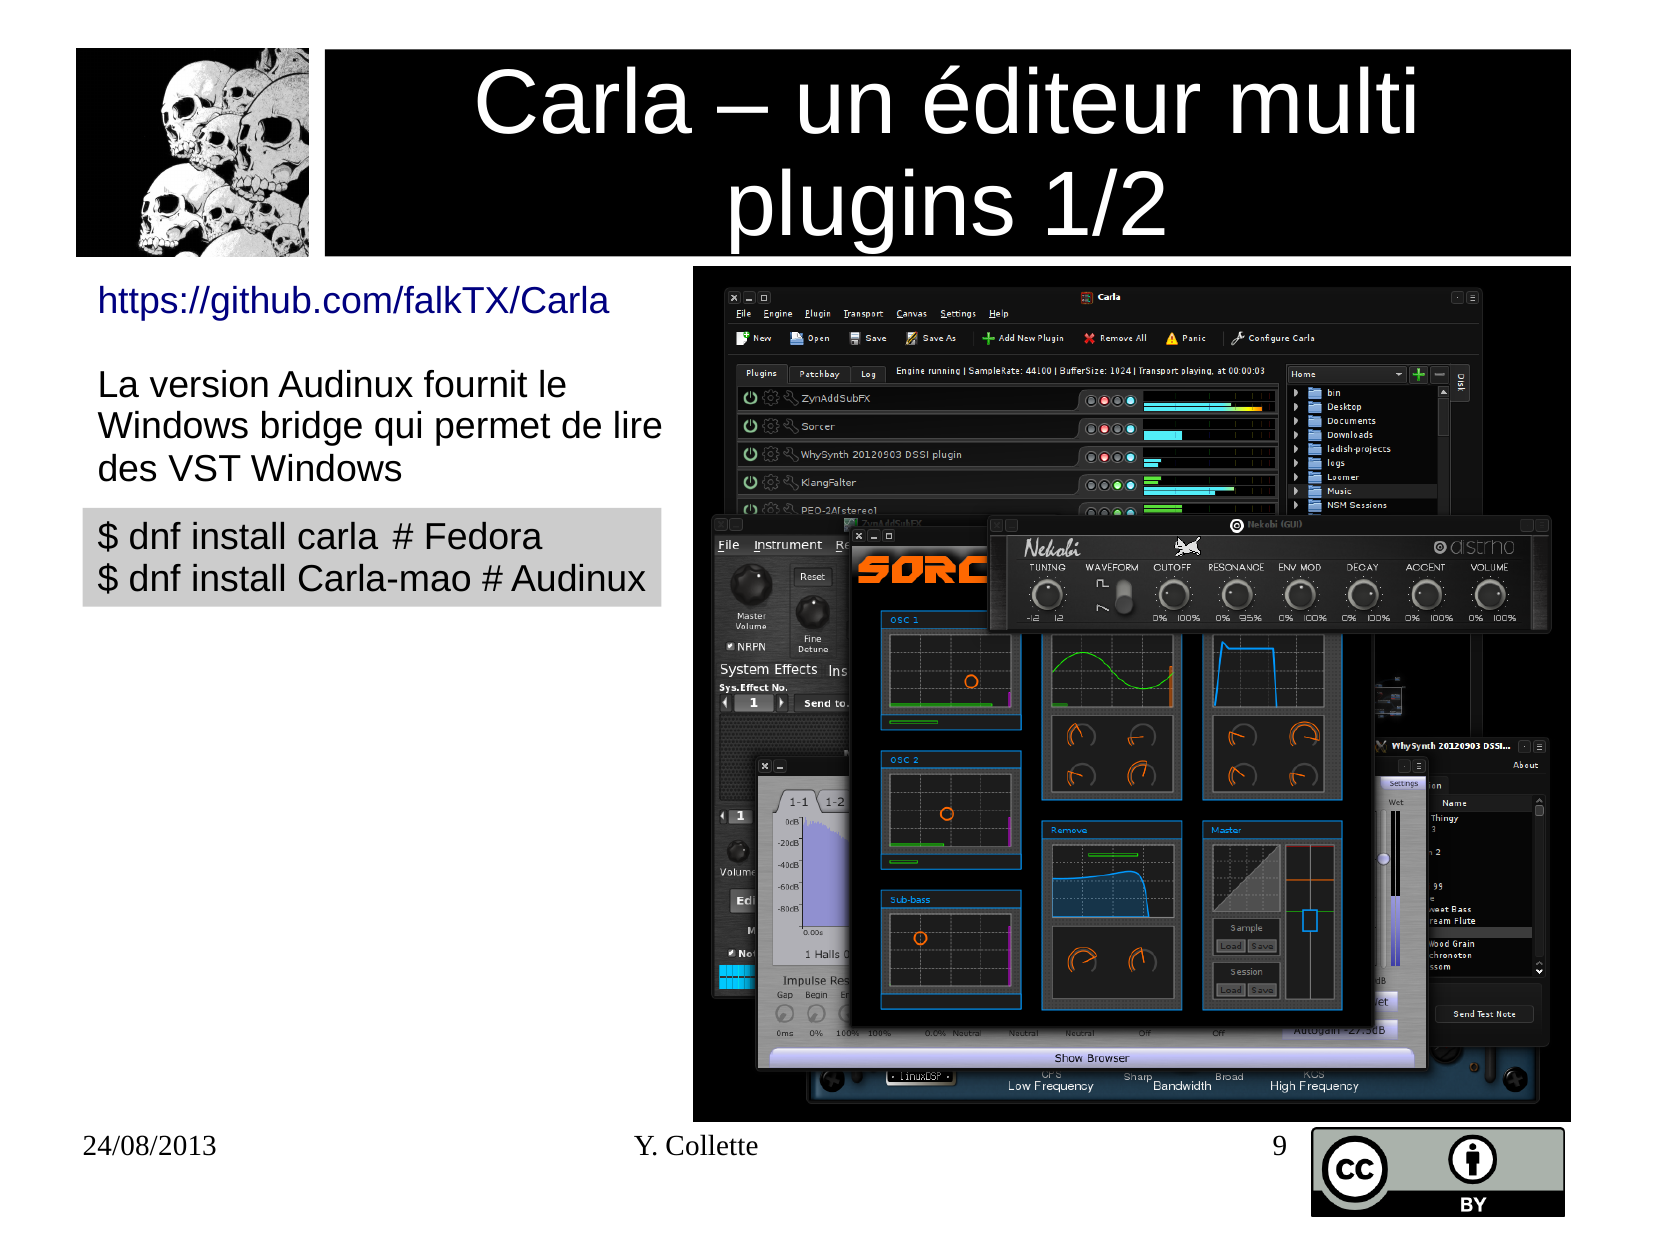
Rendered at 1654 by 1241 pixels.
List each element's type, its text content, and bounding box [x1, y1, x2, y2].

picture [1311, 1127, 1565, 1217]
picture [693, 266, 1571, 1123]
picture [76, 48, 309, 257]
title Carla – un éditeur multi plugins 1/2 [324, 49, 1571, 257]
text_box https://github.com/falkTX/Carla La version Audinux fournit le Windows bridge qui permet de lire des VST Windows [82, 271, 686, 497]
text_box $ dnf install carla # Fedora $ dnf install Carla-mao # Audinux [82, 507, 662, 607]
